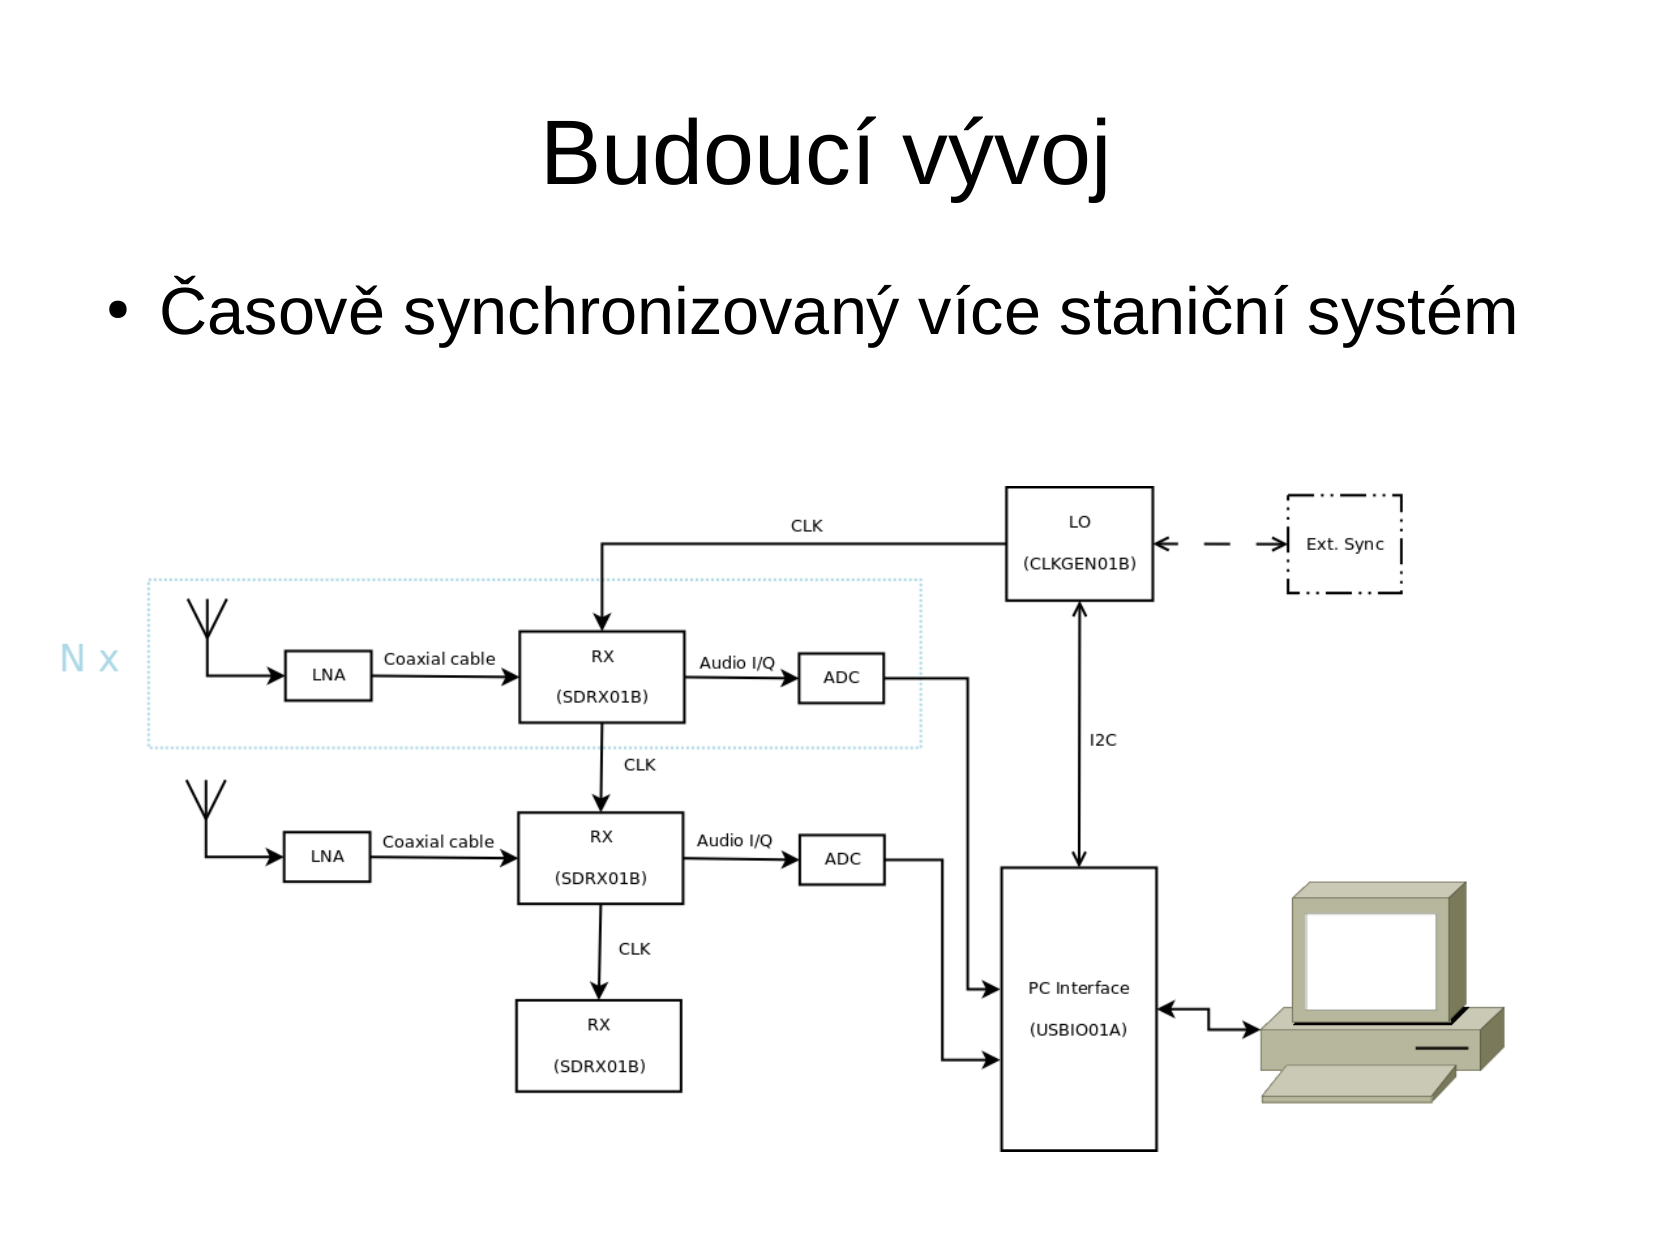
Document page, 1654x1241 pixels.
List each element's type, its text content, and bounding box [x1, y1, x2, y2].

picture [59, 486, 1506, 1152]
list Časově synchronizovaný více staniční systém [88, 274, 1577, 562]
title Budoucí vývoj [82, 49, 1571, 257]
